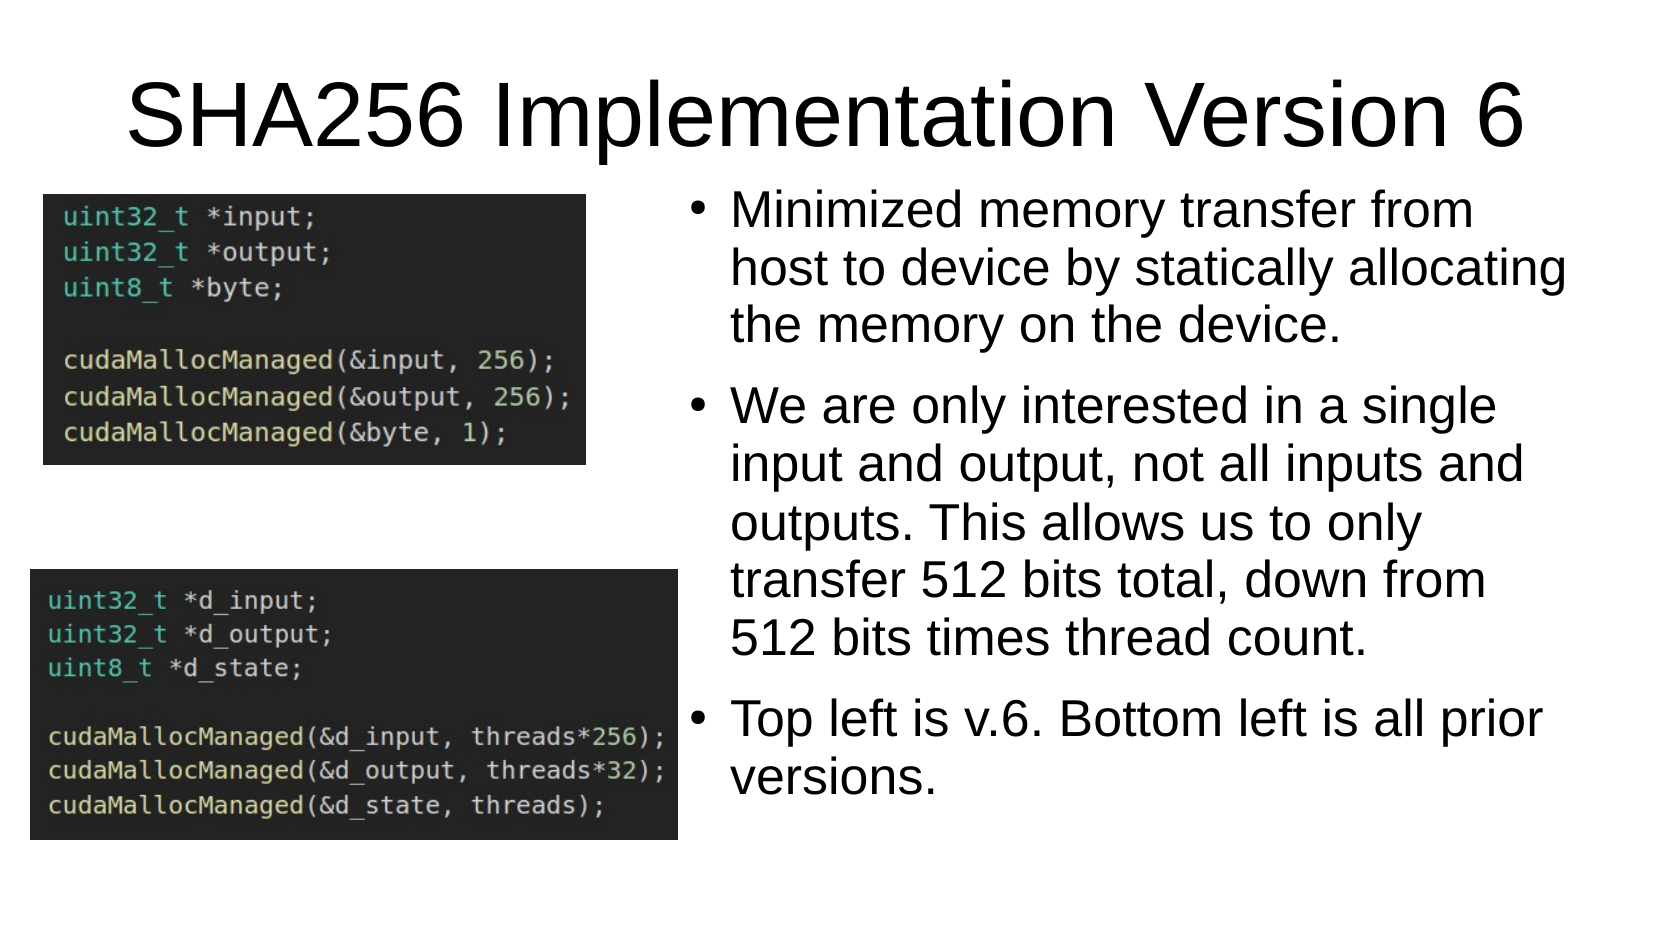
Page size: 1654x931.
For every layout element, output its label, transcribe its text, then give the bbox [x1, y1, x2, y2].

picture [43, 194, 586, 466]
list Minimized memory transfer from host to device by statically allocating the memory on the device. We are only interested in a single input and output, not all inputs and outputs. This allows us to only transfer 512 bits total, down from 512 bits times thread count. Top left is v.6. Bottom left is all prior versions. [675, 180, 1571, 856]
title SHA256 Implementation Version 6 [82, 37, 1571, 193]
picture [30, 569, 678, 841]
